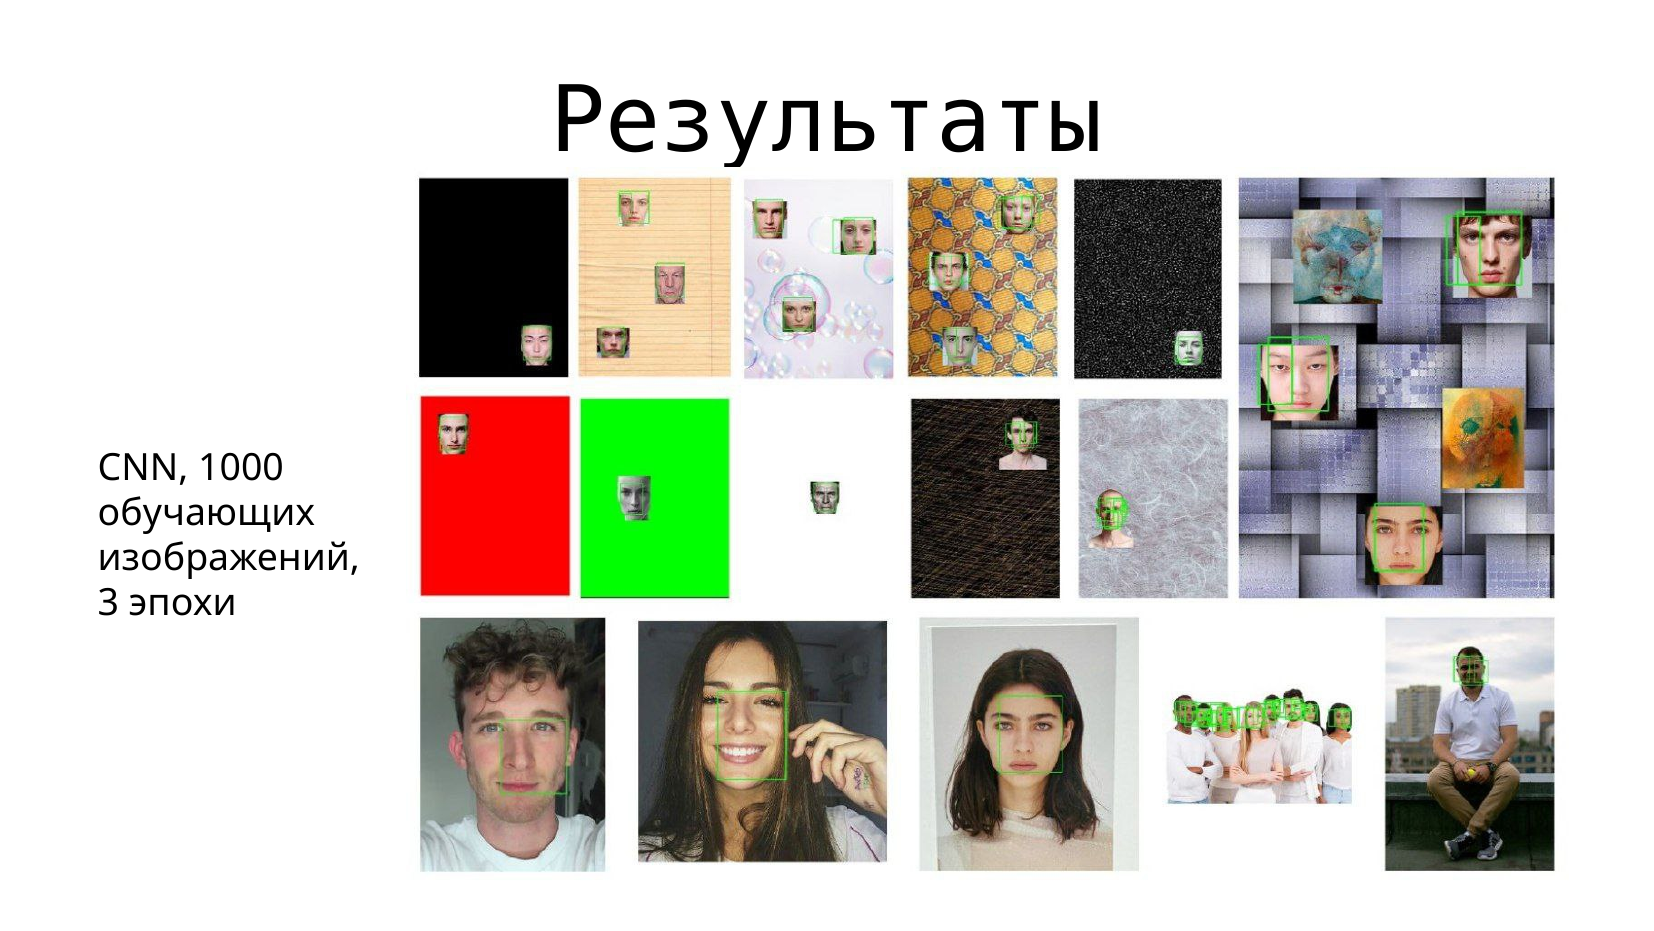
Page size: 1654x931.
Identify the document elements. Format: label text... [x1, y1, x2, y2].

title Результаты [82, 37, 1571, 193]
picture [406, 167, 1569, 890]
text_box CNN, 1000 обучающих изображений, 3 эпохи [82, 435, 406, 633]
